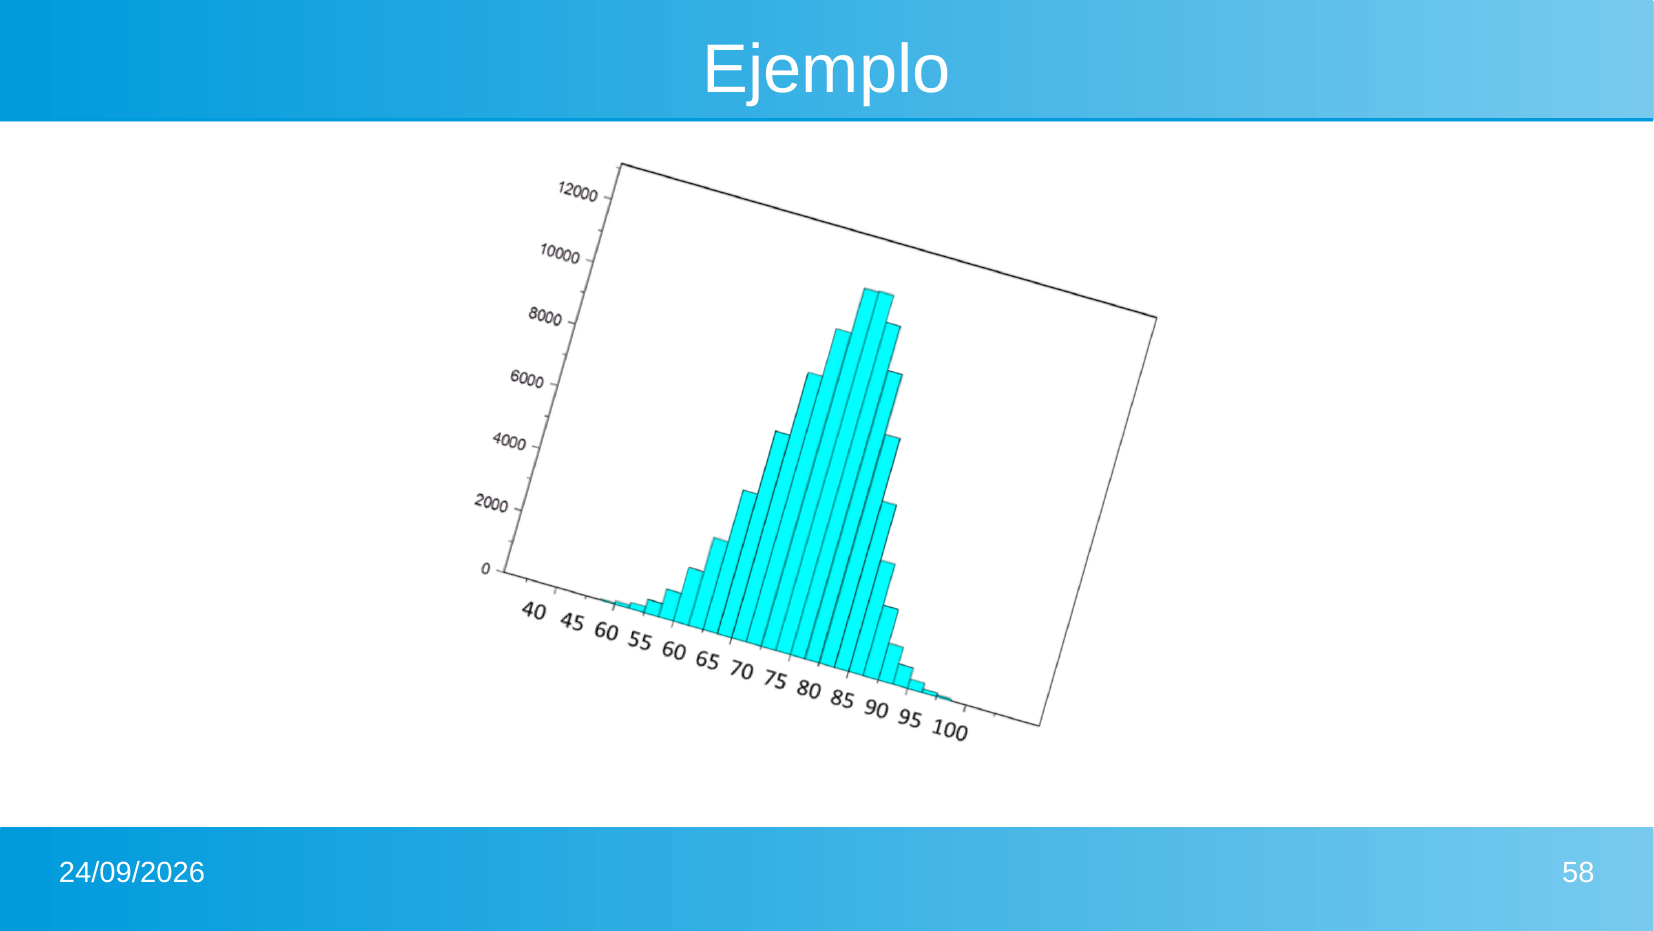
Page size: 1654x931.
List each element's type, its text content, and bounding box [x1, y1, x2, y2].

title Ejemplo [59, 29, 1595, 108]
picture [430, 134, 1173, 773]
